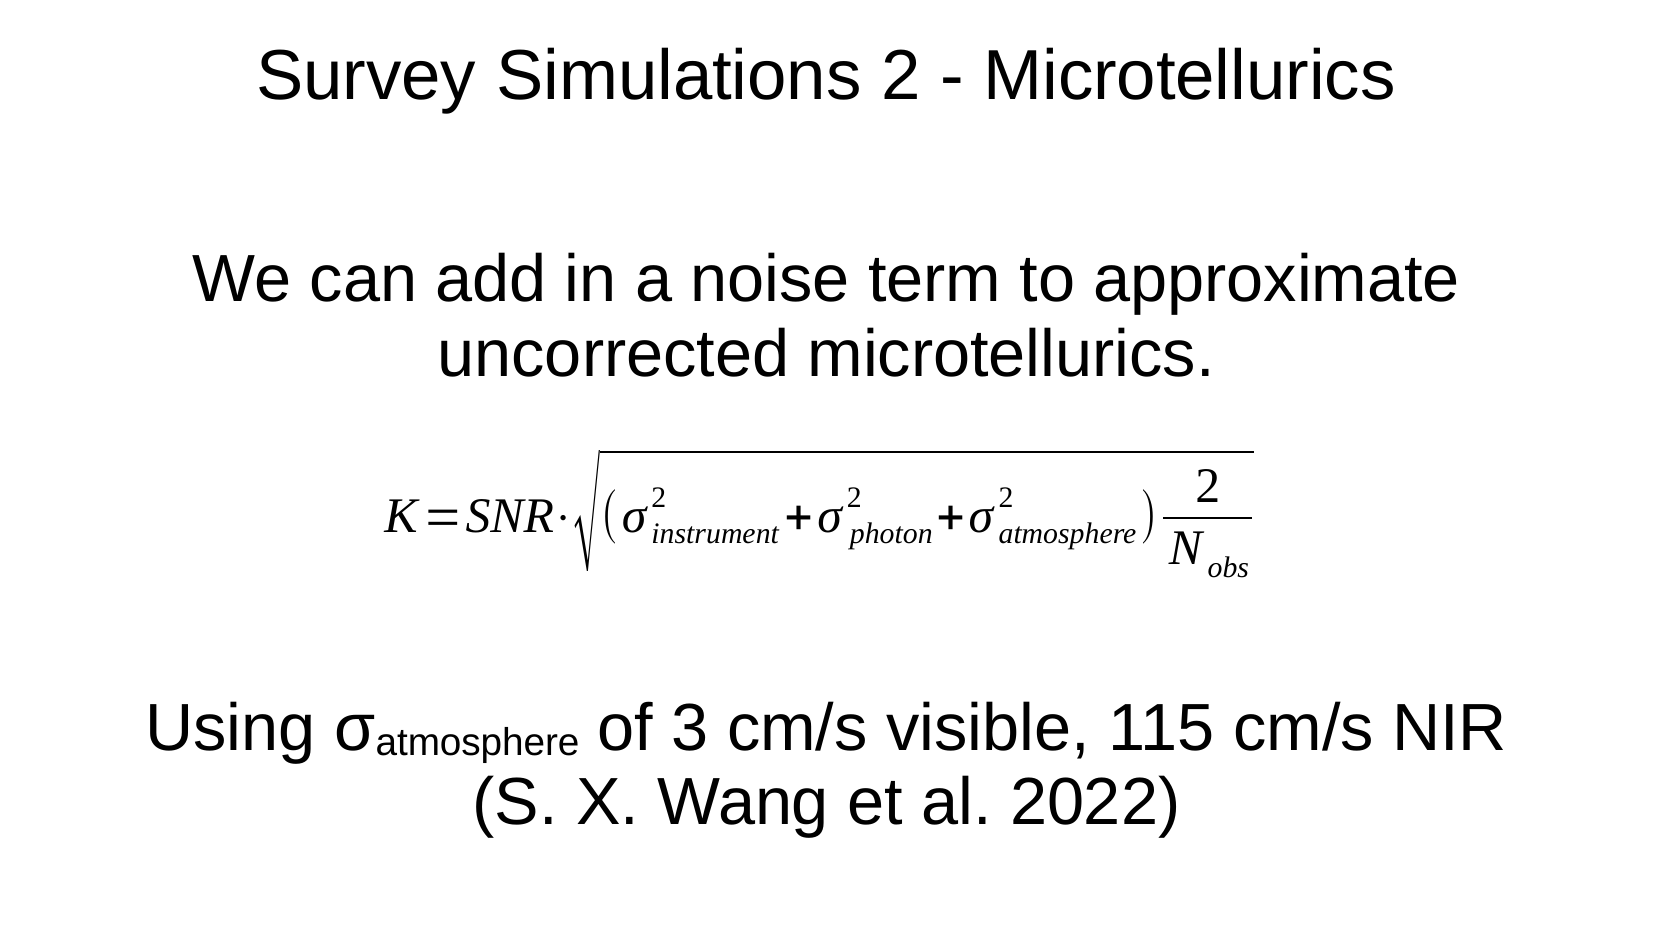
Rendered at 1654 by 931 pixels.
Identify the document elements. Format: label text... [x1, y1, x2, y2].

subtitle We can add in a noise term to approximate uncorrected microtellurics. Using σatmosphere of 3 cm/s visible, 115 cm/s NIR (S. X. Wang et al. 2022) [82, 217, 1571, 863]
chart [375, 447, 1261, 584]
title Survey Simulations 2 - Microtellurics [0, 0, 1654, 151]
